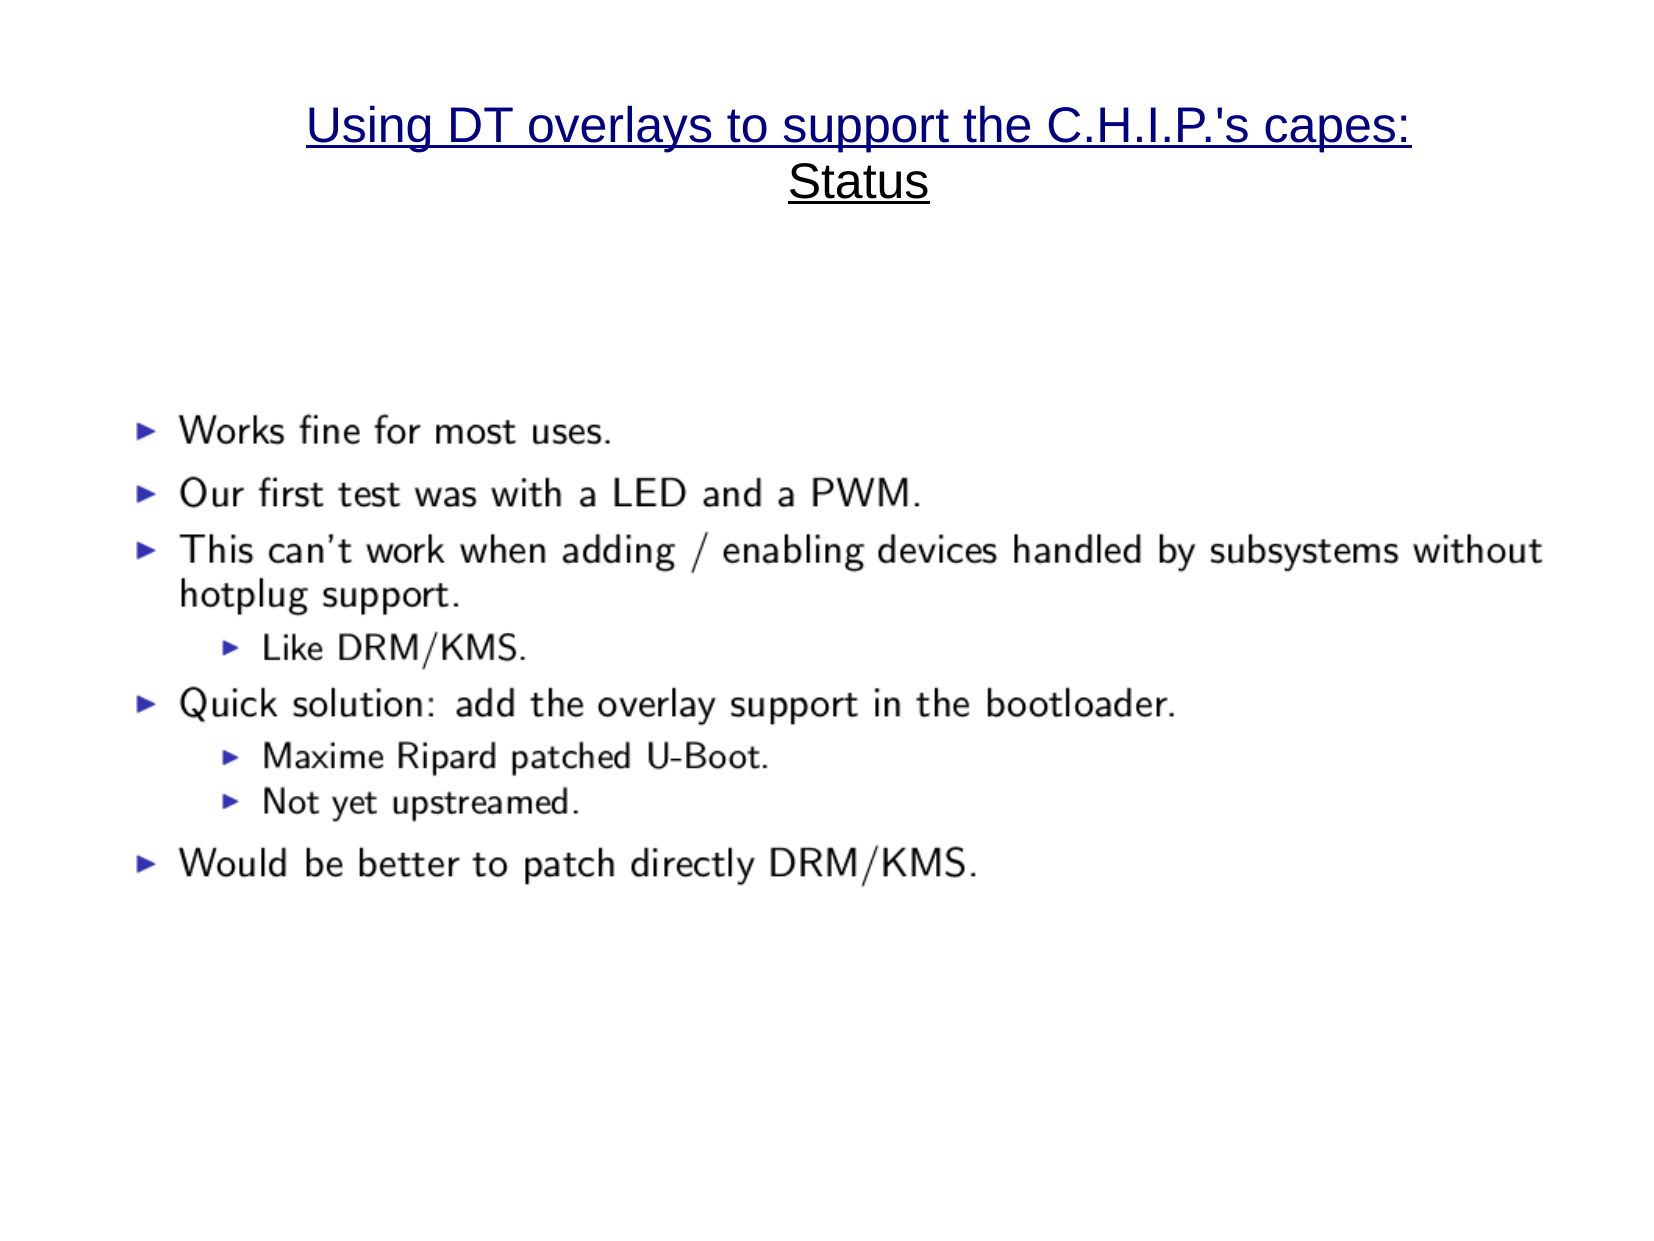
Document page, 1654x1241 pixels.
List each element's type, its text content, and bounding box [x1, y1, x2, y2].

picture [110, 389, 1561, 922]
title Using DT overlays to support the C.H.I.P.'s capes: Status [82, 0, 1636, 307]
